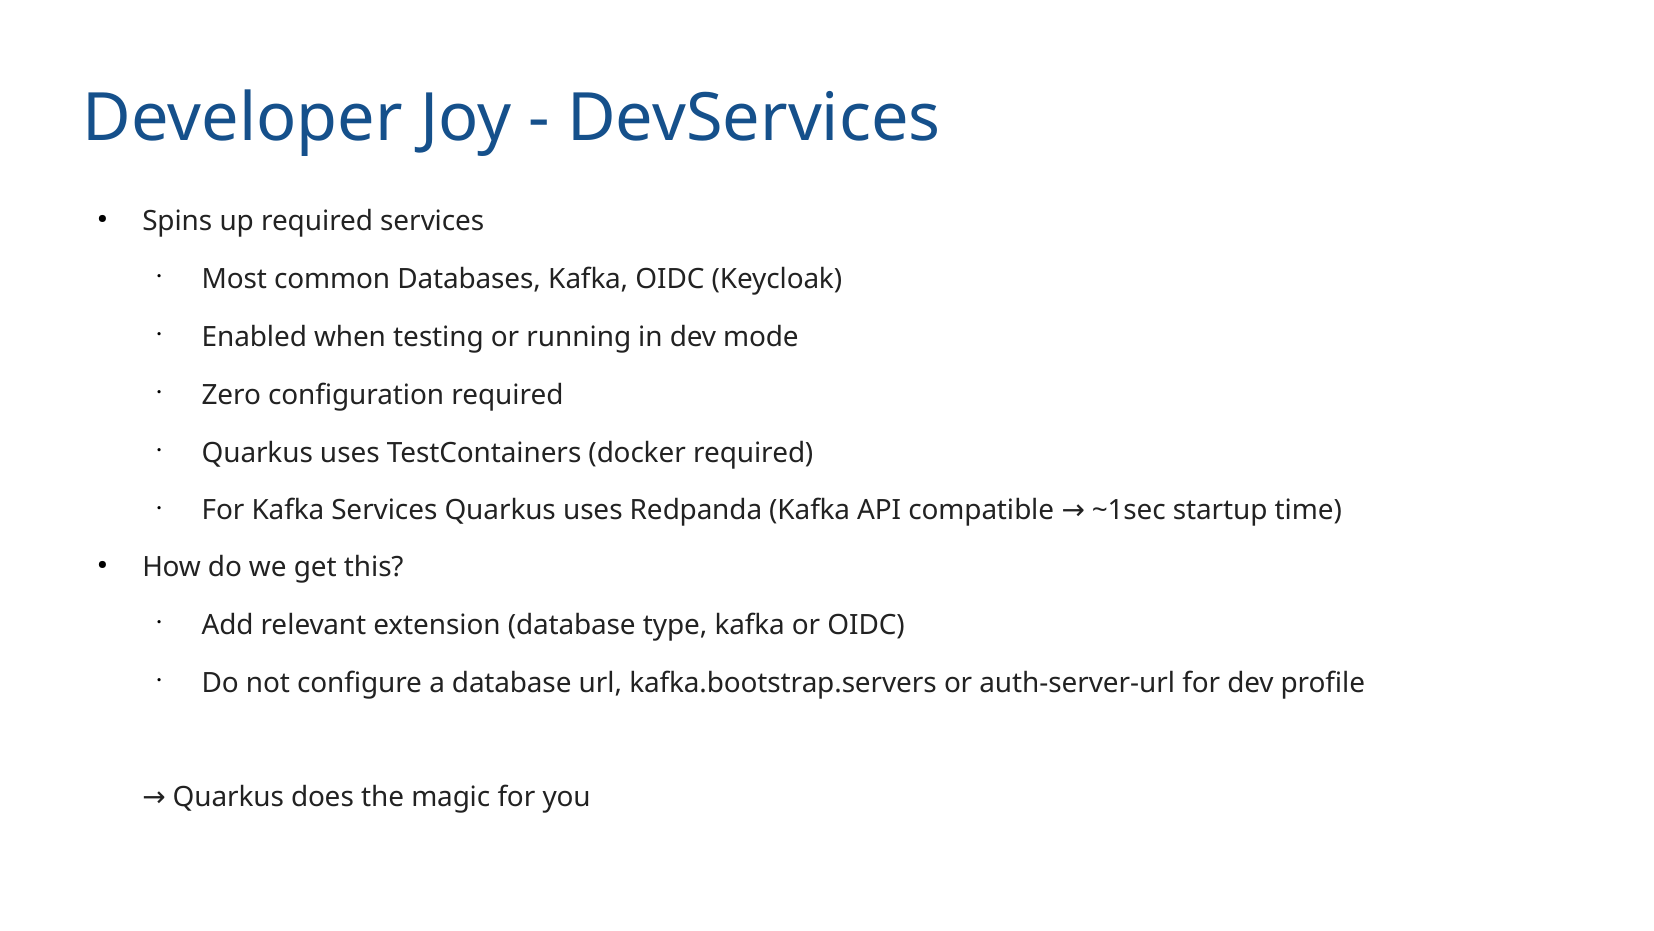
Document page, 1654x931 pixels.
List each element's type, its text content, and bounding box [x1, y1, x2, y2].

title Developer Joy - DevServices [82, 37, 1571, 193]
list Spins up required services Most common Databases, Kafka, OIDC (Keycloak) Enabled when testing or running in dev mode Zero configuration required Quarkus uses TestContainers (docker required) For Kafka Services Quarkus uses Redpanda (Kafka API compatible → ~1sec startup time) How do we get this? Add relevant extension (database type, kafka or OIDC) Do not configure a database url, kafka.bootstrap.servers or auth-server-url for dev profile → Quarkus does the magic for you [82, 200, 1583, 821]
